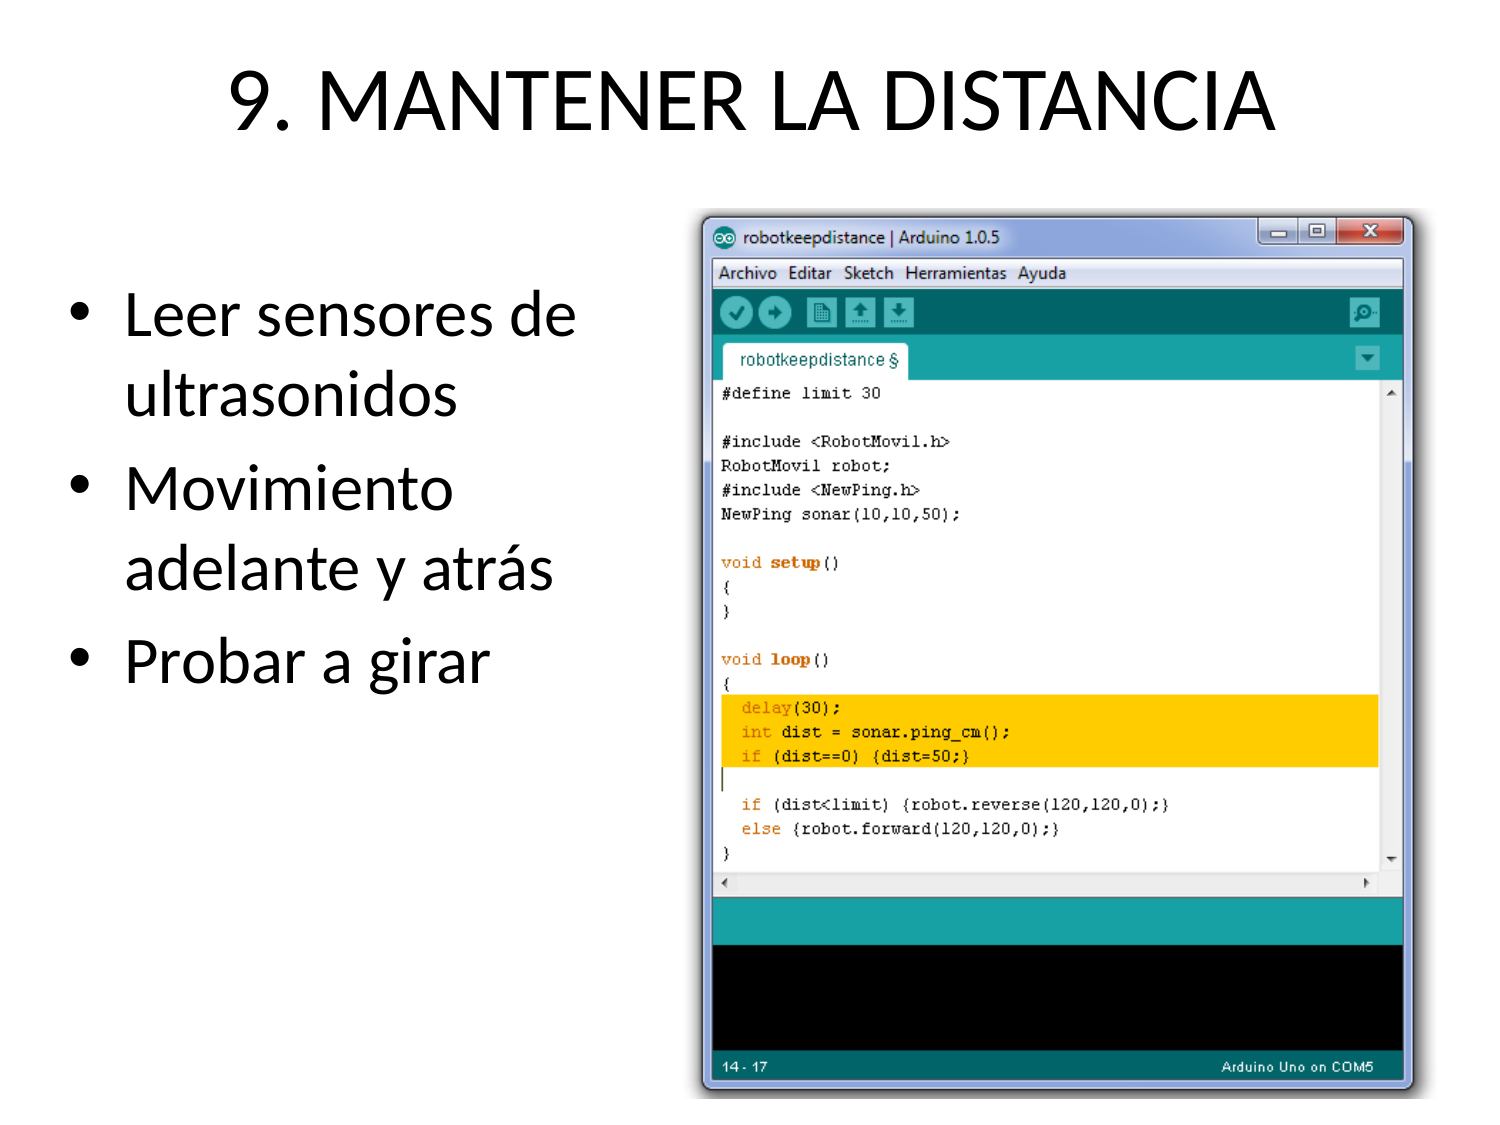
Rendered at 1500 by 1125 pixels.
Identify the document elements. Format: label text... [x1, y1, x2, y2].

title 9. MANTENER LA DISTANCIA [76, 0, 1427, 188]
list Leer sensores de ultrasonidos Movimiento adelante y atrás Probar a girar [53, 262, 668, 1005]
picture [679, 208, 1437, 1099]
